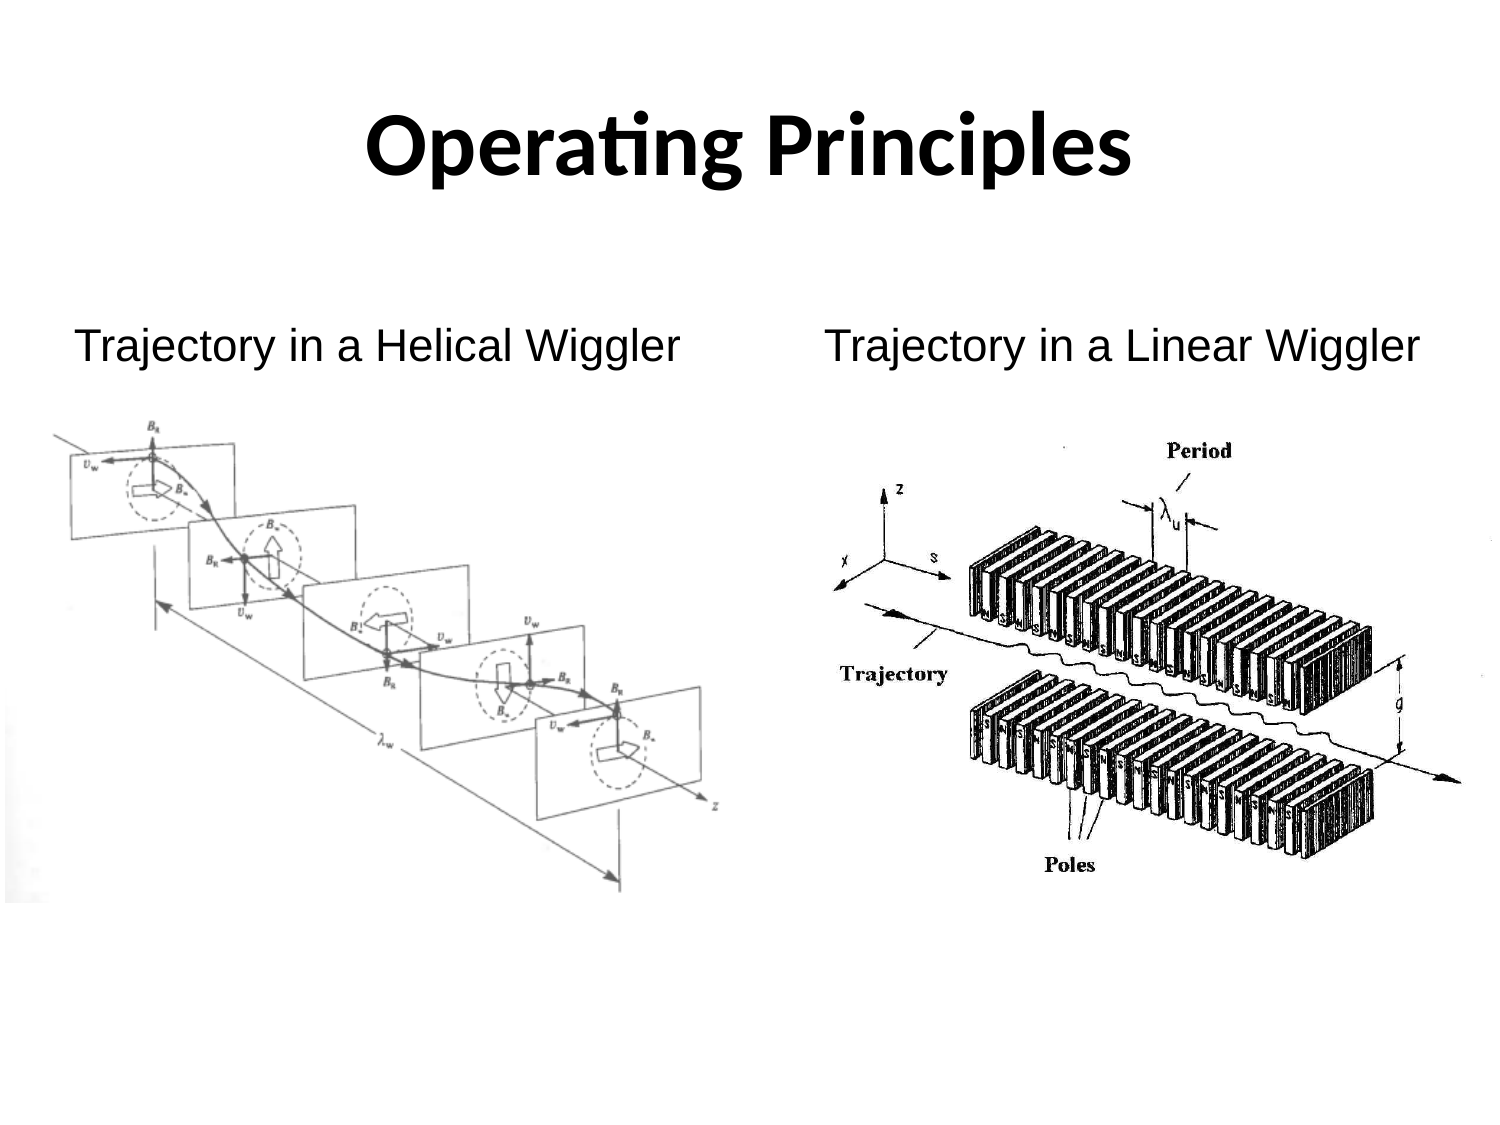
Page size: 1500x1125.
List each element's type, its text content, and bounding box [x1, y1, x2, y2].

text_box Trajectory in a Linear Wiggler [809, 312, 1437, 380]
text_box Trajectory in a Helical Wiggler [59, 312, 697, 380]
picture [5, 418, 751, 903]
picture [765, 413, 1492, 886]
title Operating Principles [75, 45, 1425, 233]
